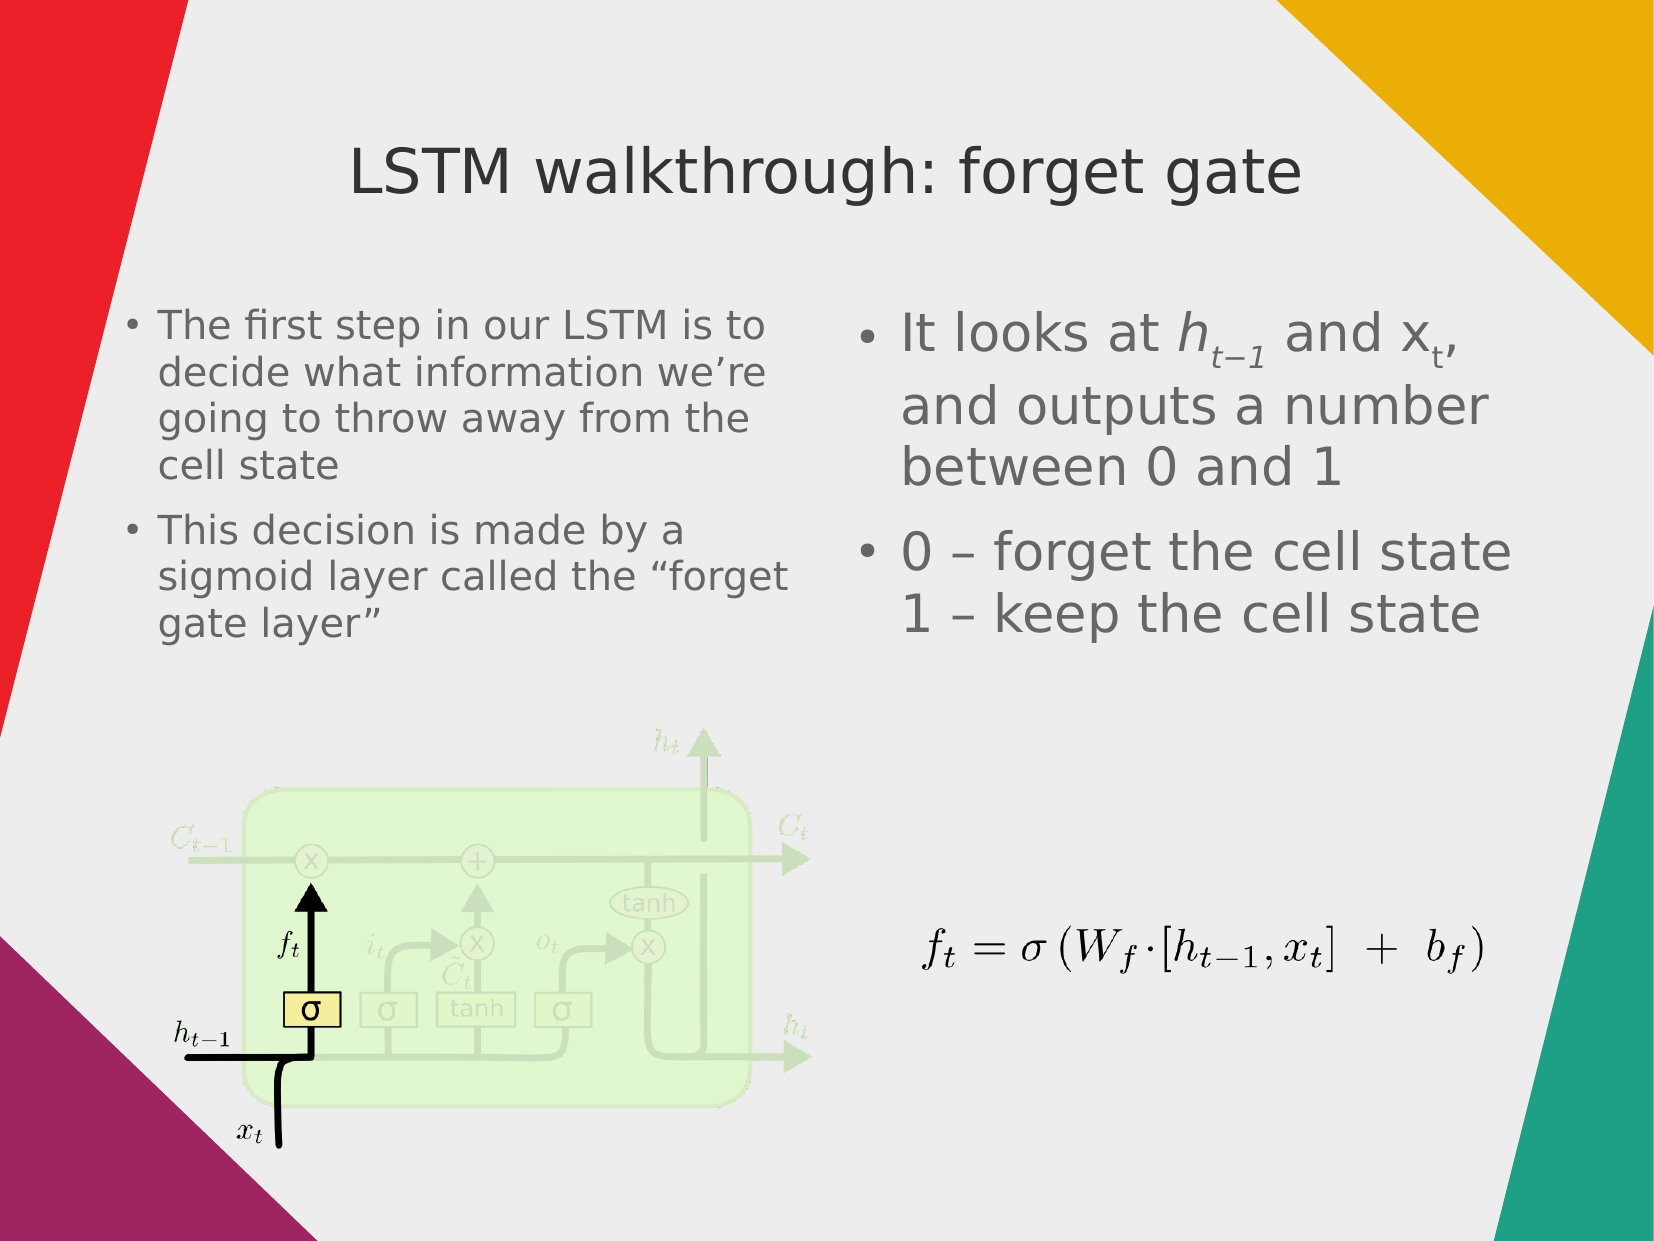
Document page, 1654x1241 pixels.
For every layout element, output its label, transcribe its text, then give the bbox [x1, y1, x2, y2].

list It looks at ht−1 and xt, and outputs a number between 0 and 1 0 – forget the cell state 1 – keep the cell state [844, 302, 1540, 651]
title LSTM walkthrough: forget gate [114, 73, 1539, 271]
picture [153, 720, 1560, 1155]
list The first step in our LSTM is to decide what information we’re going to throw away from the cell state This decision is made by a sigmoid layer called the “forget gate layer” [114, 302, 810, 651]
